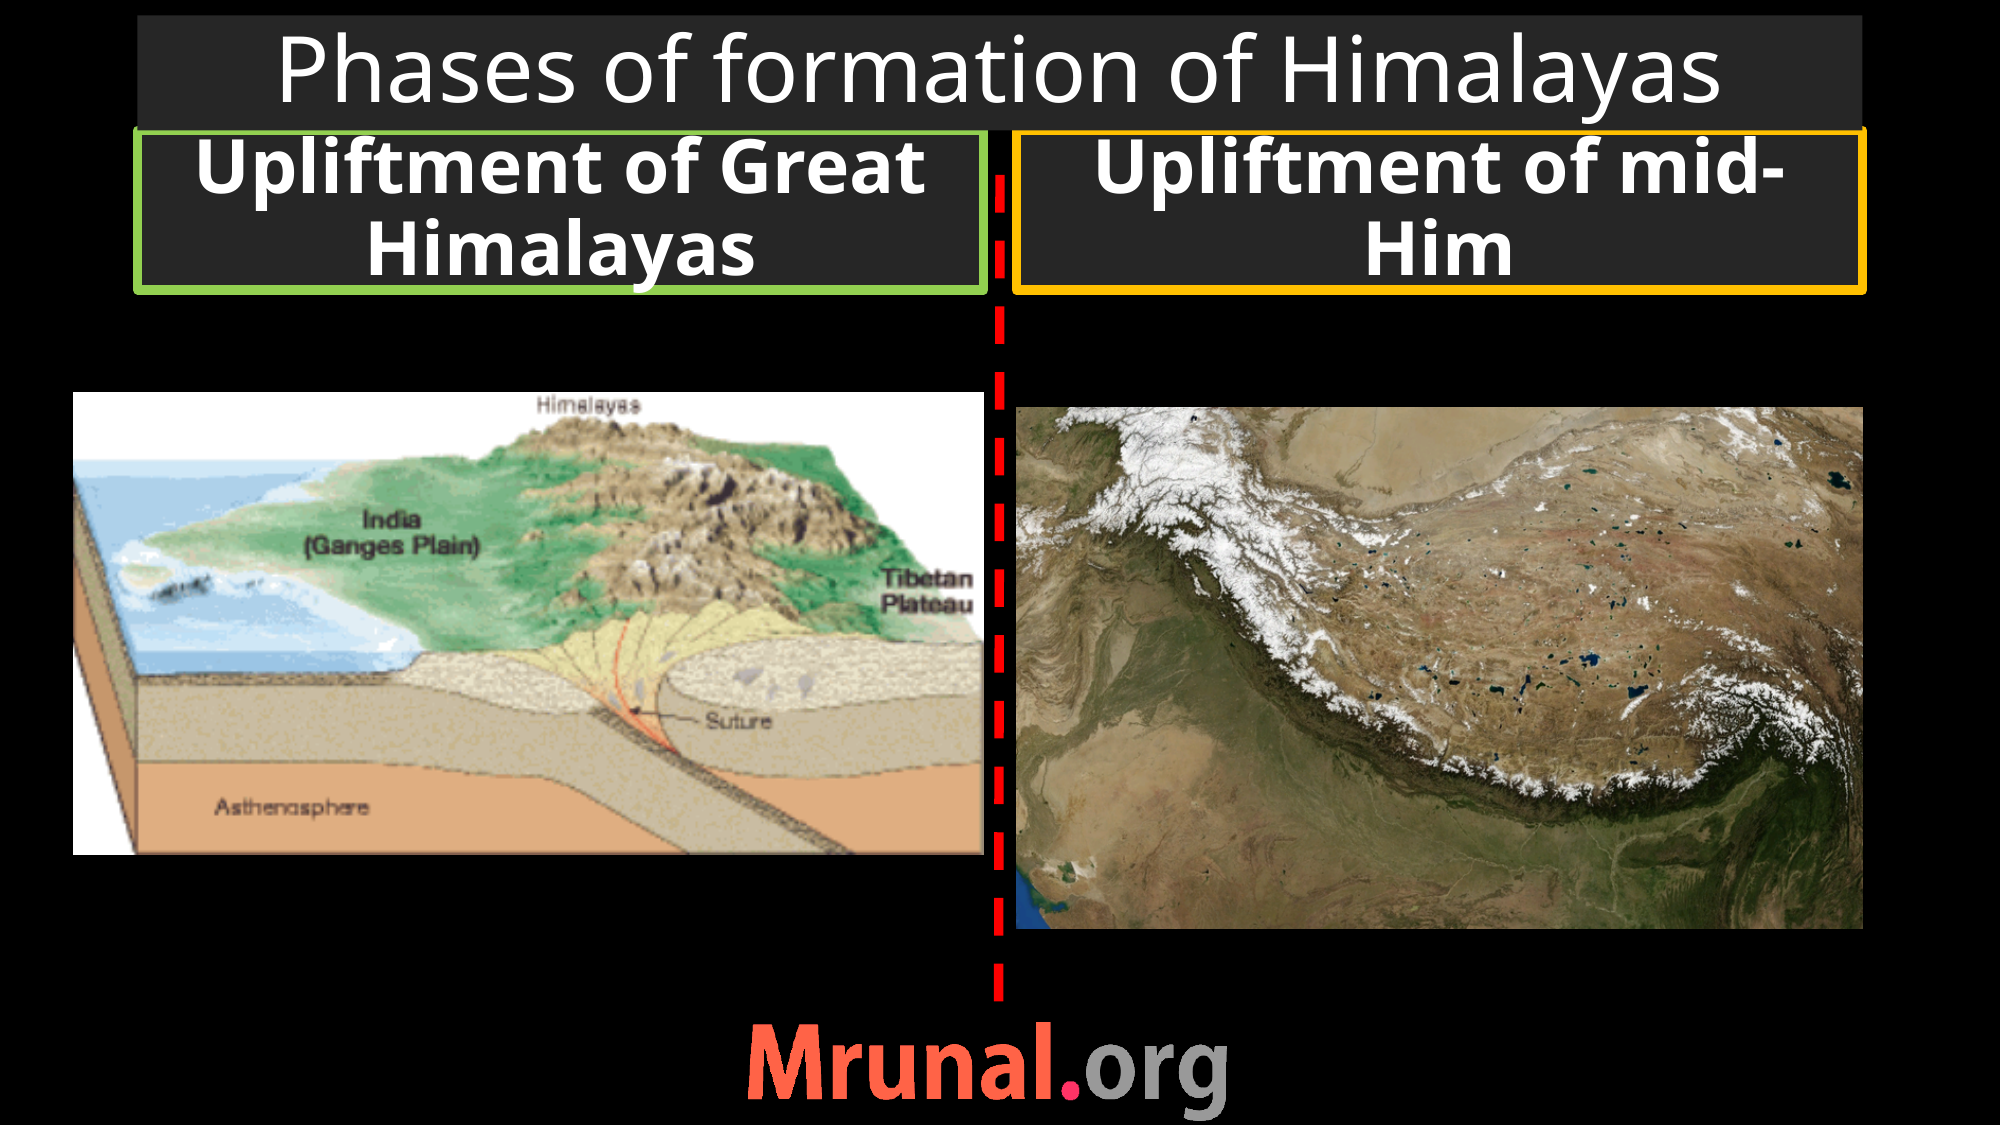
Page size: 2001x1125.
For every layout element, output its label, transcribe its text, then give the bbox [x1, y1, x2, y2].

picture [1016, 407, 1863, 929]
list Upliftment of Great Himalayas [137, 131, 984, 290]
list Upliftment of mid-Him [1016, 131, 1863, 290]
picture [741, 1005, 1230, 1125]
title Phases of formation of Himalayas [137, 15, 1863, 131]
picture [73, 392, 984, 855]
